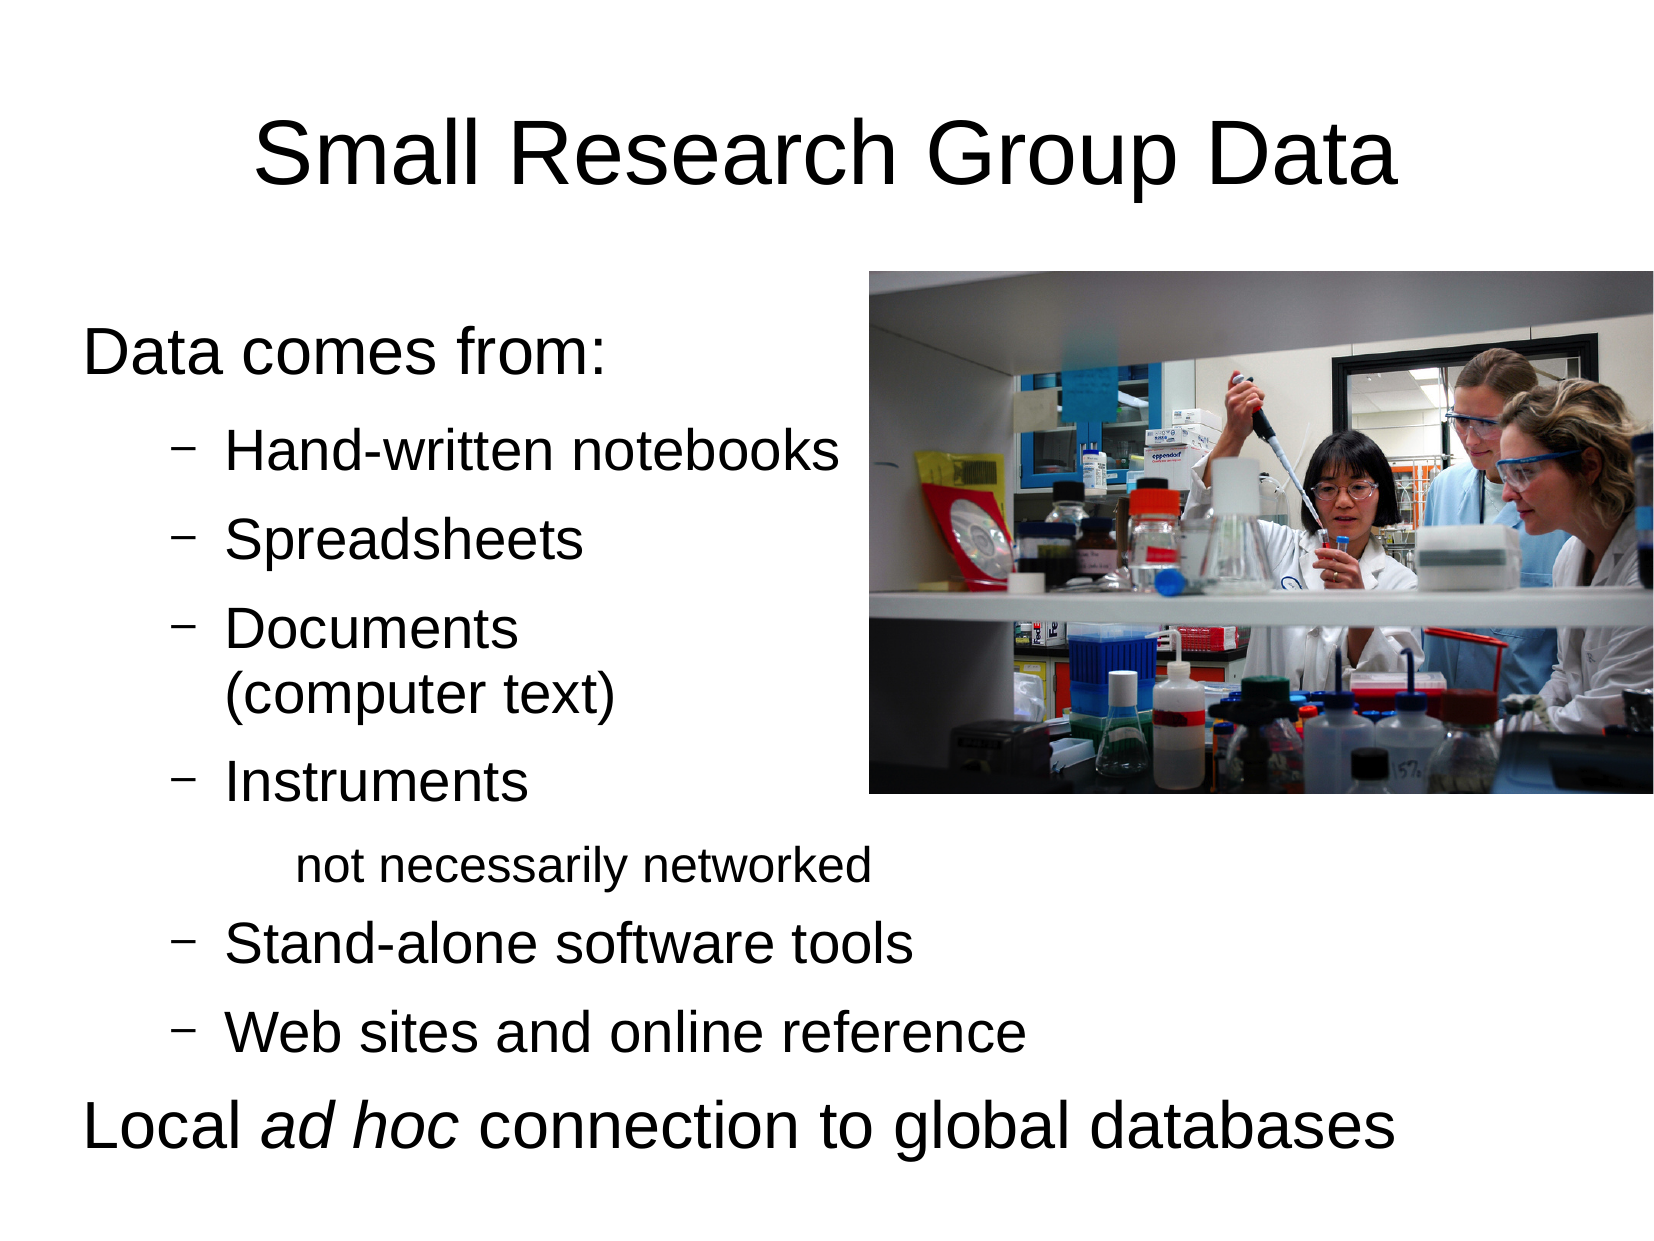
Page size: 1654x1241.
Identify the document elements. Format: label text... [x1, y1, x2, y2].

picture [869, 271, 1654, 794]
title Small Research Group Data [82, 49, 1571, 257]
list Data comes from: Hand-written notebooks Spreadsheets Documents (computer text) Instruments not necessarily networked Stand-alone software tools Web sites and online reference Local ad hoc connection to global databases [82, 313, 1625, 1163]
